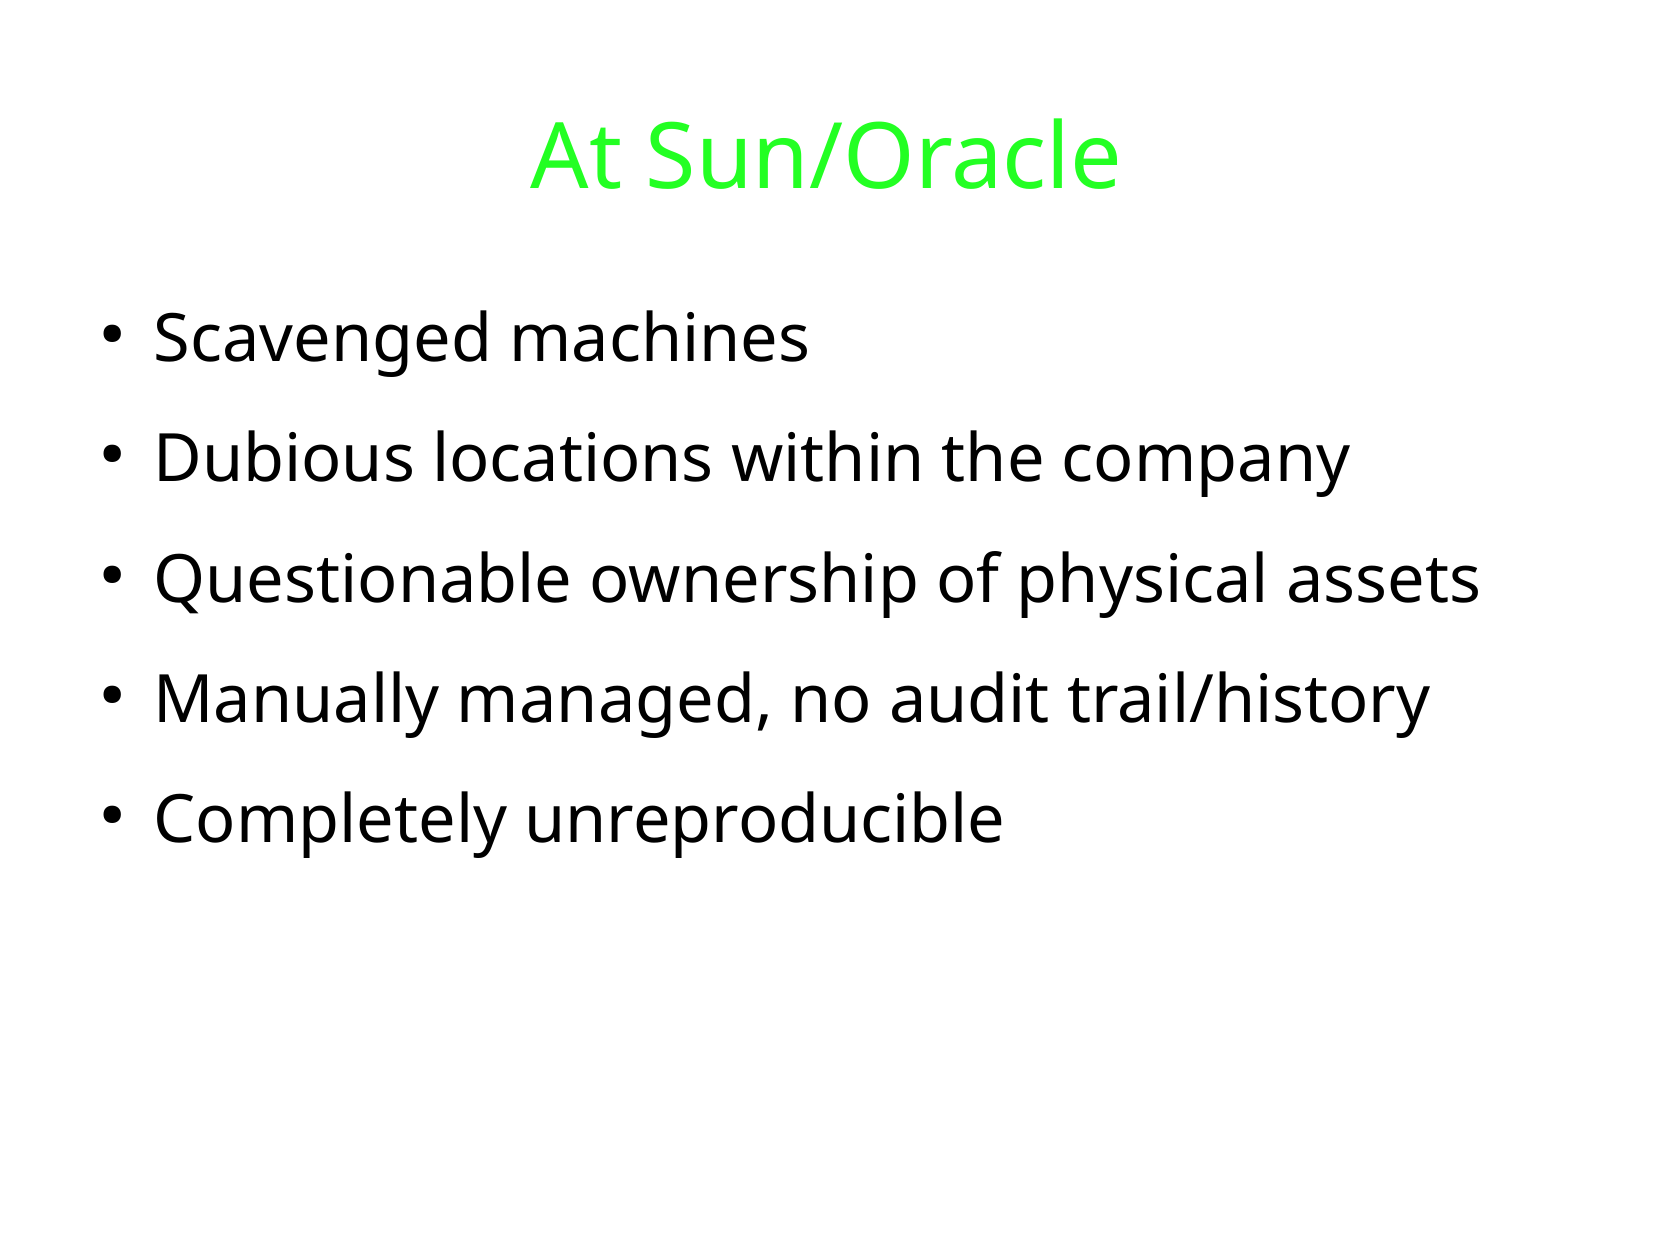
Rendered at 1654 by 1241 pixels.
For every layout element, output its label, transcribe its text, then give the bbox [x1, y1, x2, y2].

title At Sun/Oracle [82, 49, 1571, 257]
list Scavenged machines Dubious locations within the company Questionable ownership of physical assets Manually managed, no audit trail/history Completely unreproducible [82, 290, 1571, 1010]
